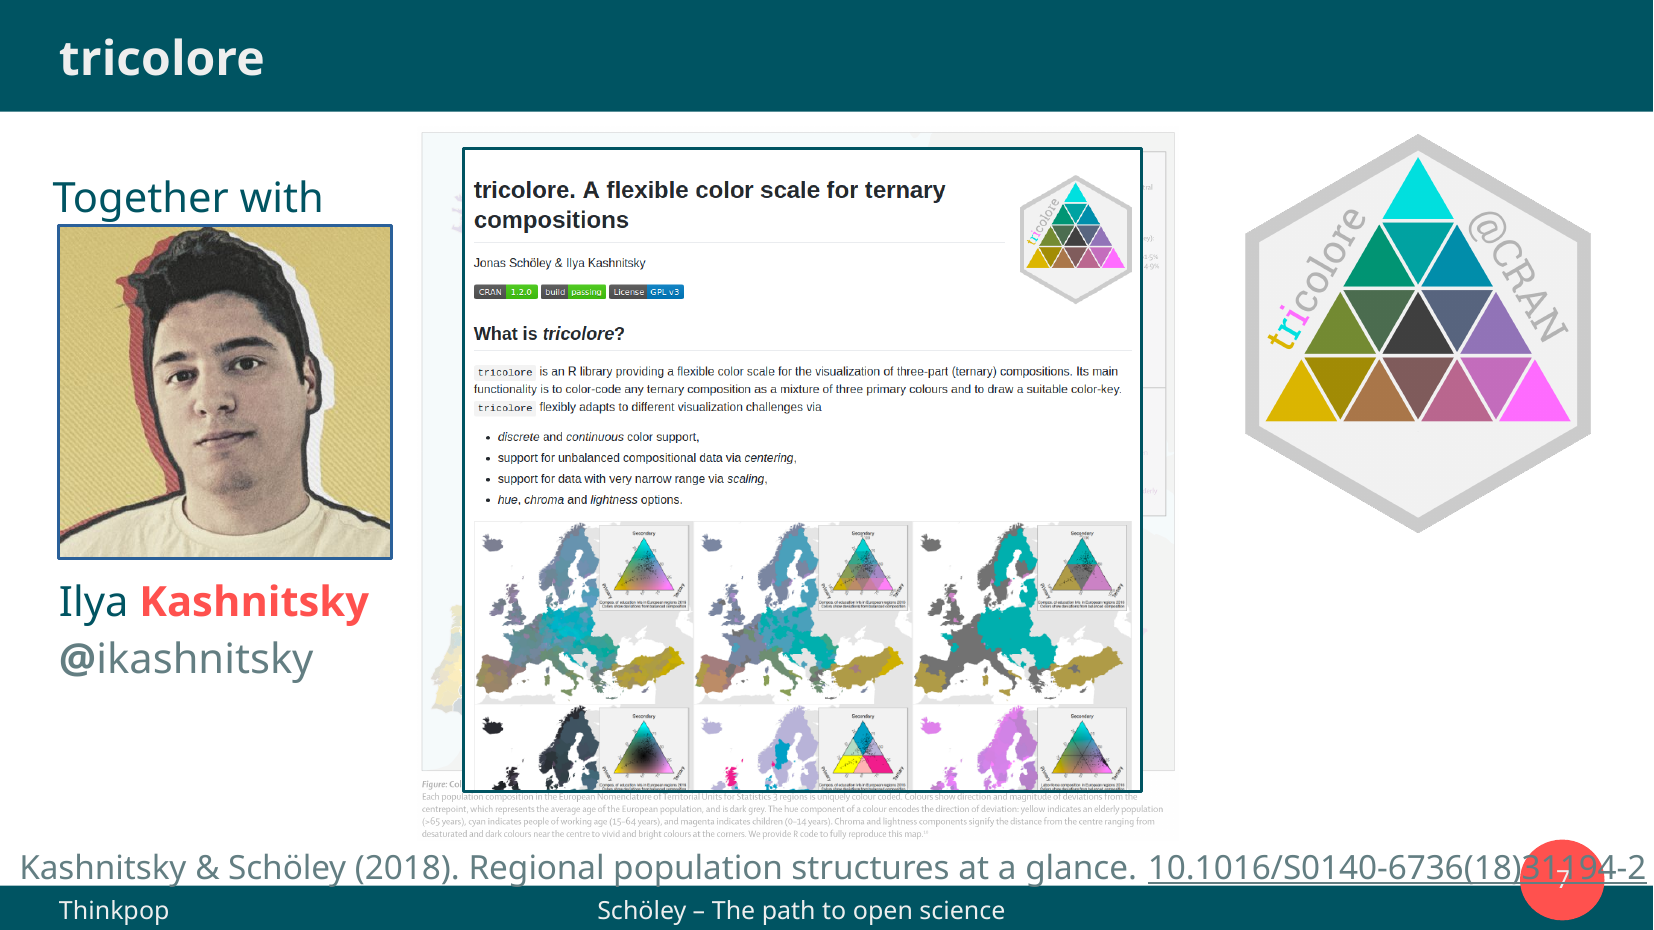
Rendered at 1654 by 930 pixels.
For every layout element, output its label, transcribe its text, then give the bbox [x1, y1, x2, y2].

text_box Kashnitsky & Schöley (2018). Regional population structures at a glance. 10.1016/S0140-6736(18)31194-2 [4, 836, 1434, 890]
picture [60, 227, 390, 558]
picture [417, 126, 1179, 836]
picture [1245, 134, 1591, 533]
text_box Ilya Kashnitsky @ikashnitsky [44, 563, 417, 677]
title tricolore [58, 0, 1594, 117]
text_box Together with [37, 160, 417, 225]
